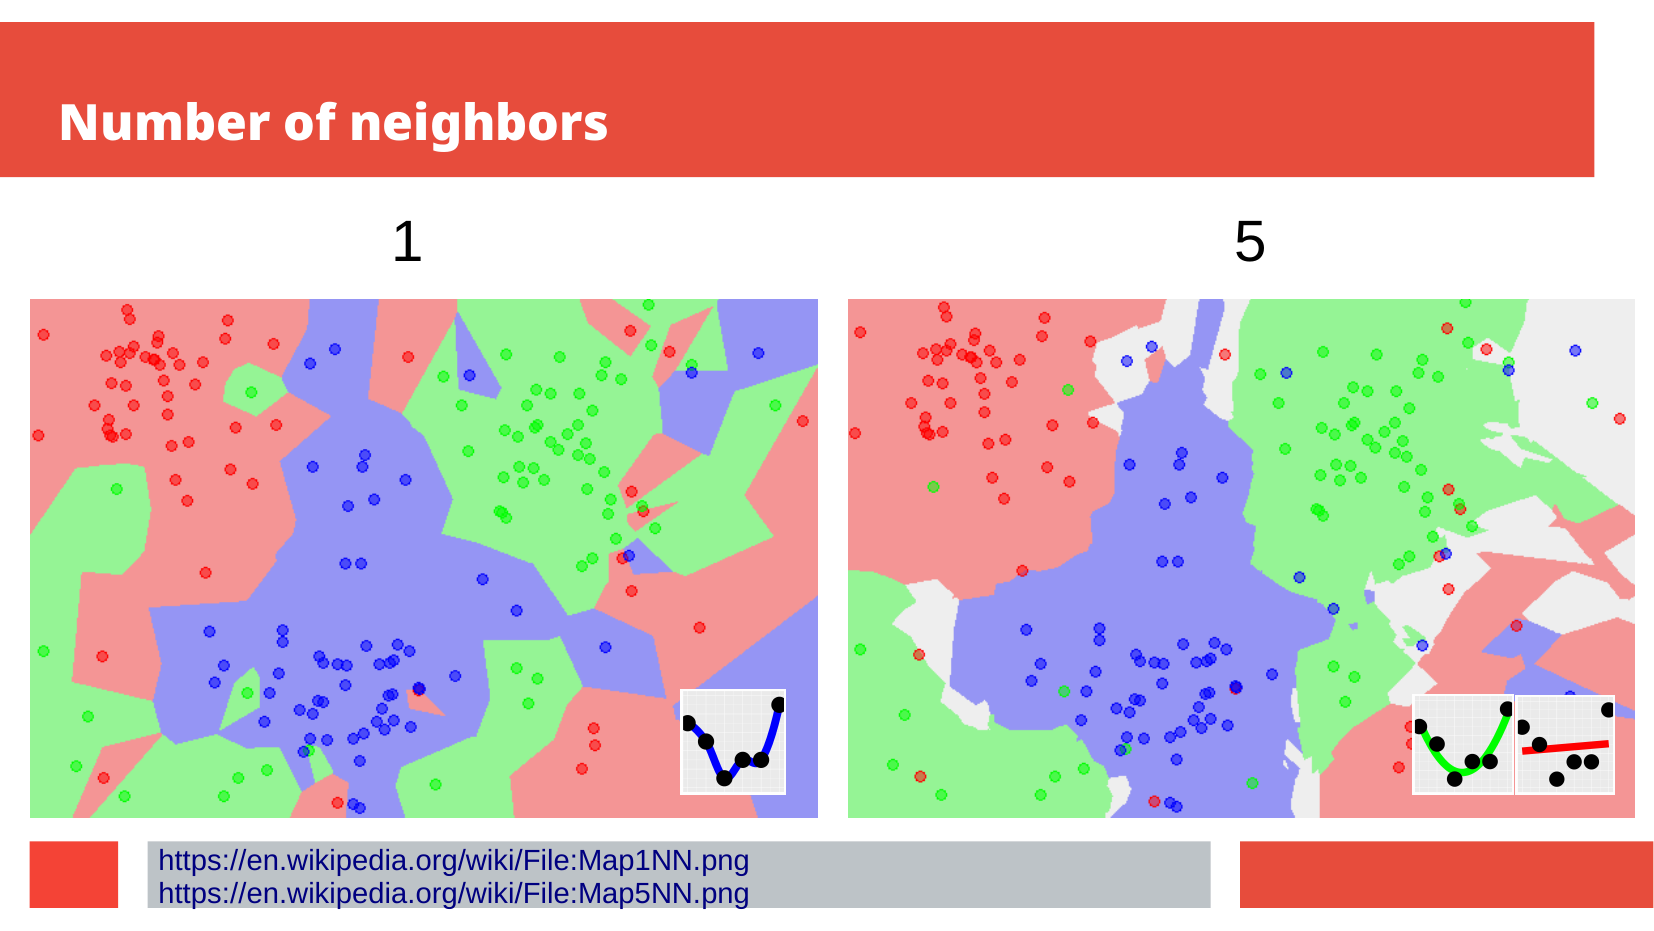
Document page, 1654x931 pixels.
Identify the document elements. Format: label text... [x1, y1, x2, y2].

text_box https://en.wikipedia.org/wiki/File:Map1NN.png https://en.wikipedia.org/wiki/File:Map5NN.png [143, 836, 766, 917]
picture [30, 299, 818, 818]
text_box 1 5 [376, 201, 1426, 281]
title Number of neighbors [59, 44, 1595, 156]
picture [848, 299, 1635, 818]
